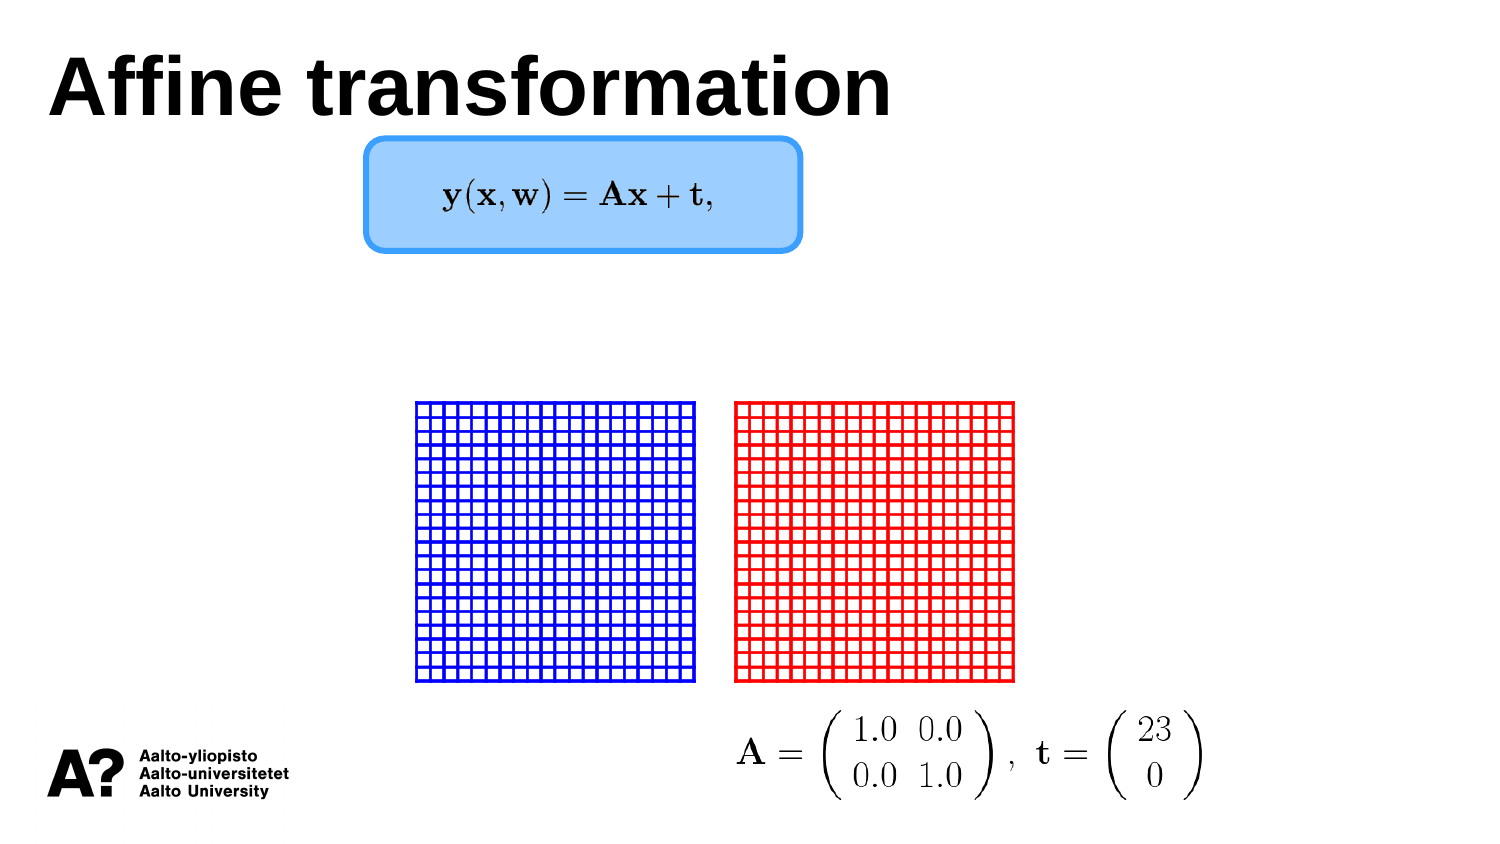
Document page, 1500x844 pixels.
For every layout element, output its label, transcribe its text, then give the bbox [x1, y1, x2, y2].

picture [387, 250, 1333, 834]
text_box [366, 138, 801, 251]
list Affine transformation [47, 32, 1442, 197]
picture [0, 702, 337, 844]
picture [436, 165, 715, 243]
